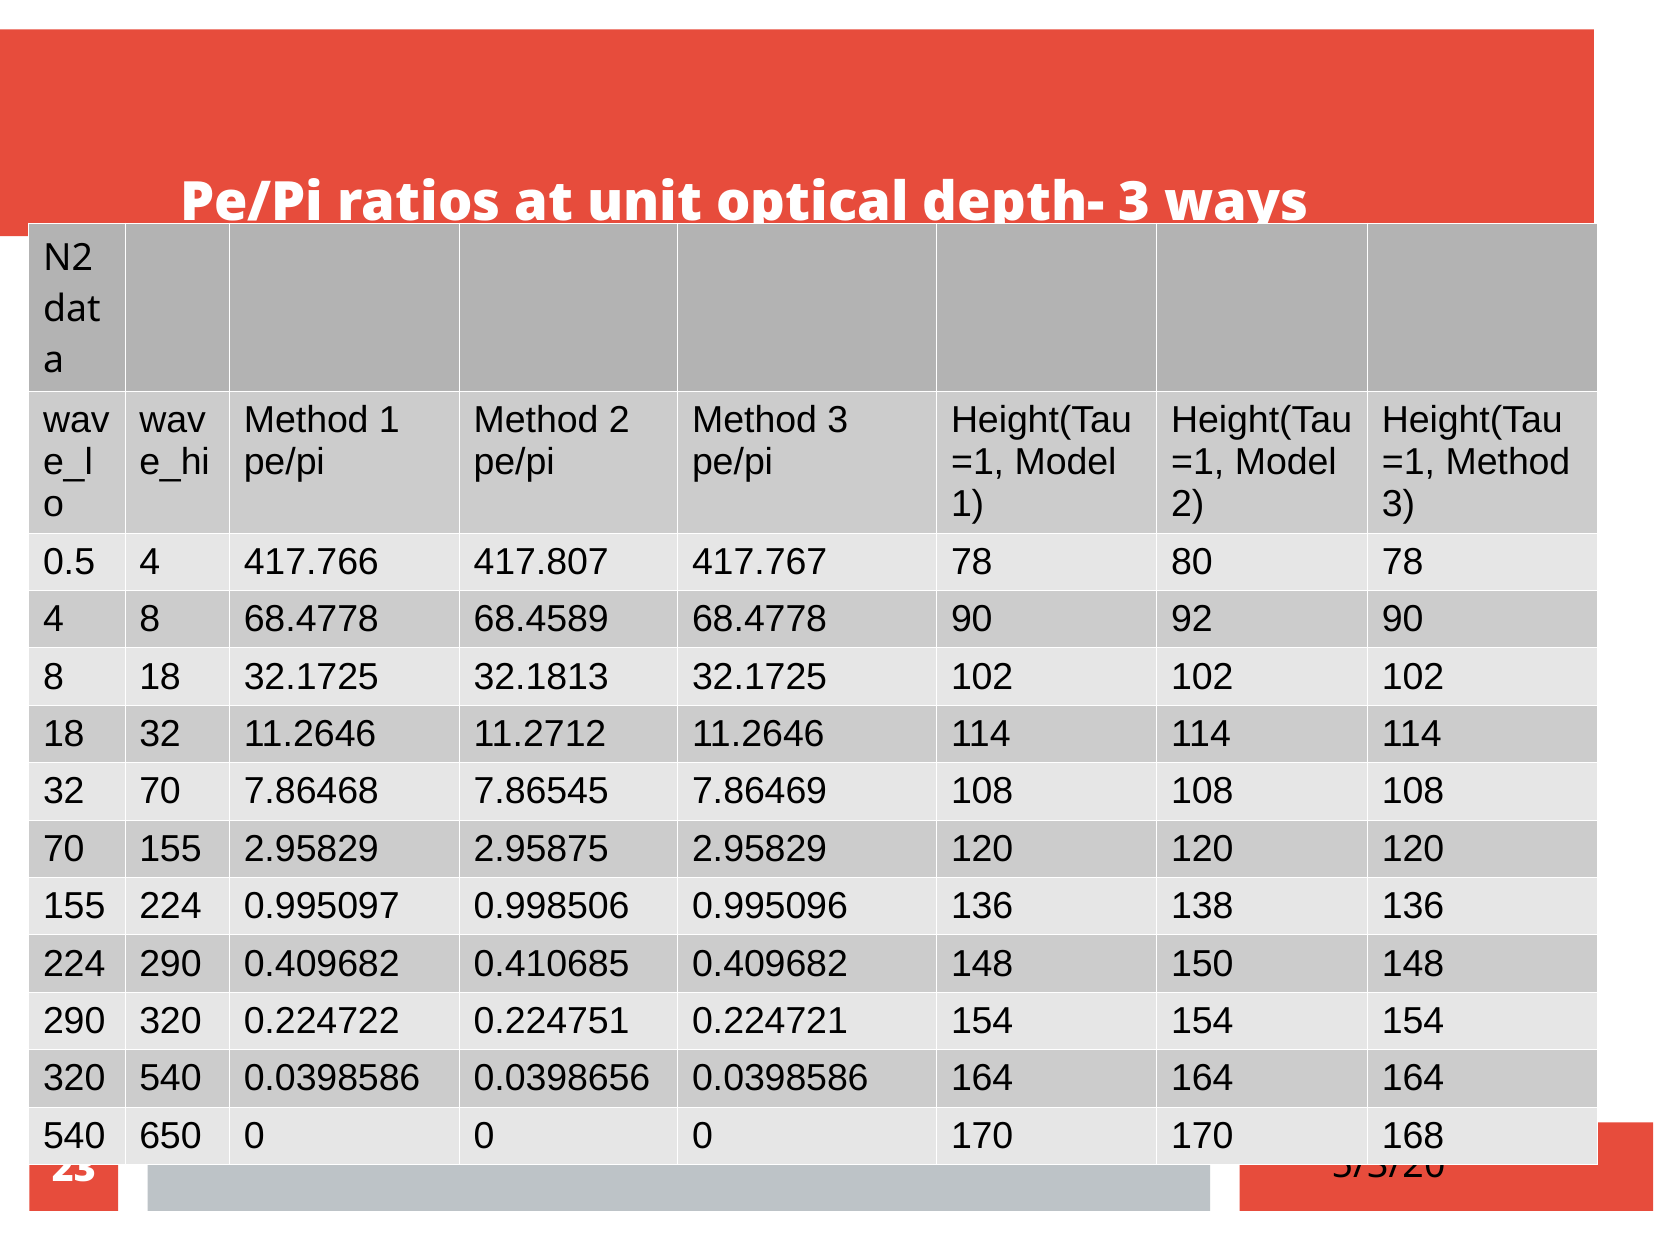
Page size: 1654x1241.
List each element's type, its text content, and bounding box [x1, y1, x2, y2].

table_cell 224 [29, 935, 125, 992]
table_cell 108 [1157, 763, 1367, 820]
table_cell 0 [678, 1108, 936, 1164]
table_cell 108 [1368, 763, 1597, 820]
table_cell 32.1725 [678, 648, 936, 705]
table_cell 136 [1368, 878, 1597, 934]
table_cell 0.409682 [678, 935, 936, 992]
table_cell 170 [1157, 1108, 1367, 1164]
table_cell 320 [29, 1050, 125, 1107]
title Pe/Pi ratios at unit optical depth- 3 ways [30, 15, 1565, 163]
table_cell 90 [937, 591, 1156, 647]
table_cell 155 [126, 821, 229, 877]
table_header [678, 224, 936, 391]
table_header [1157, 224, 1367, 391]
table_cell 11.2646 [678, 706, 936, 762]
table_cell 7.86545 [460, 763, 677, 820]
table_cell 8 [126, 591, 229, 647]
table_cell 155 [29, 878, 125, 934]
table_cell Method 3 pe/pi [678, 392, 936, 533]
table_cell 114 [1157, 706, 1367, 762]
table_cell 2.95829 [230, 821, 459, 877]
table_cell 150 [1157, 935, 1367, 992]
table_cell Height(Tau=1, Method 3) [1368, 392, 1597, 533]
table_cell 78 [1368, 534, 1597, 590]
table_cell 320 [126, 993, 229, 1049]
table_cell 0.5 [29, 534, 125, 590]
table_cell 18 [29, 706, 125, 762]
table_cell 417.767 [678, 534, 936, 590]
table_cell 70 [29, 821, 125, 877]
table_cell 0 [230, 1108, 459, 1164]
table_cell 290 [29, 993, 125, 1049]
table_cell 120 [1368, 821, 1597, 877]
table_cell 18 [126, 648, 229, 705]
table_cell 154 [1157, 993, 1367, 1049]
table_cell 148 [1368, 935, 1597, 992]
table_cell 70 [126, 763, 229, 820]
table_cell 164 [1157, 1050, 1367, 1107]
table_header [460, 224, 677, 391]
table_cell 4 [29, 591, 125, 647]
table_header [230, 224, 459, 391]
table_cell 114 [1368, 706, 1597, 762]
table_cell 120 [1157, 821, 1367, 877]
table_cell 108 [937, 763, 1156, 820]
table_cell 0.998506 [460, 878, 677, 934]
table_header [126, 224, 229, 391]
table_cell 102 [937, 648, 1156, 705]
table_cell 32 [29, 763, 125, 820]
table_cell Height(Tau=1, Model 1) [937, 392, 1156, 533]
table_cell 92 [1157, 591, 1367, 647]
table_cell 417.766 [230, 534, 459, 590]
table_cell 164 [937, 1050, 1156, 1107]
table_cell 154 [1368, 993, 1597, 1049]
table_cell 32 [126, 706, 229, 762]
table_cell 4 [126, 534, 229, 590]
table_cell 0.409682 [230, 935, 459, 992]
table_cell 102 [1368, 648, 1597, 705]
table_header [1368, 224, 1597, 391]
table_cell 8 [29, 648, 125, 705]
table_cell Method 2 pe/pi [460, 392, 677, 533]
table_cell 290 [126, 935, 229, 992]
table_cell 0.995096 [678, 878, 936, 934]
table_cell 540 [29, 1108, 125, 1164]
table_cell 7.86468 [230, 763, 459, 820]
table_cell Height(Tau=1, Model 2) [1157, 392, 1367, 533]
table_cell 120 [937, 821, 1156, 877]
table_cell 11.2712 [460, 706, 677, 762]
table_cell wave_hi [126, 392, 229, 533]
table_cell 164 [1368, 1050, 1597, 1107]
table_cell 0.0398586 [230, 1050, 459, 1107]
table_cell 7.86469 [678, 763, 936, 820]
table_cell 168 [1368, 1108, 1597, 1164]
table_cell 68.4778 [678, 591, 936, 647]
table_cell 650 [126, 1108, 229, 1164]
table_cell 148 [937, 935, 1156, 992]
table_cell 90 [1368, 591, 1597, 647]
table_cell 68.4589 [460, 591, 677, 647]
table_cell 0.410685 [460, 935, 677, 992]
table_cell 80 [1157, 534, 1367, 590]
table_cell 0.224721 [678, 993, 936, 1049]
table_cell 32.1725 [230, 648, 459, 705]
table_cell 0.0398586 [678, 1050, 936, 1107]
table_cell 114 [937, 706, 1156, 762]
table_cell 0.0398656 [460, 1050, 677, 1107]
table_cell 11.2646 [230, 706, 459, 762]
table_cell 417.807 [460, 534, 677, 590]
table_header [937, 224, 1156, 391]
table_cell 138 [1157, 878, 1367, 934]
table_cell 32.1813 [460, 648, 677, 705]
table_cell 154 [937, 993, 1156, 1049]
table_cell 0.995097 [230, 878, 459, 934]
table_cell 2.95829 [678, 821, 936, 877]
table_cell 136 [937, 878, 1156, 934]
table_cell Method 1 pe/pi [230, 392, 459, 533]
table_cell 224 [126, 878, 229, 934]
table_cell 0.224751 [460, 993, 677, 1049]
table_cell 68.4778 [230, 591, 459, 647]
table_header N2 data [29, 224, 125, 391]
text_box 5/3/20 [1316, 1165, 1500, 1201]
table_cell 102 [1157, 648, 1367, 705]
table_cell 0.224722 [230, 993, 459, 1049]
table_cell 78 [937, 534, 1156, 590]
table_cell 0 [460, 1108, 677, 1164]
table_cell 540 [126, 1050, 229, 1107]
table_cell wave_lo [29, 392, 125, 533]
table_cell 170 [937, 1108, 1156, 1164]
table_cell 2.95875 [460, 821, 677, 877]
